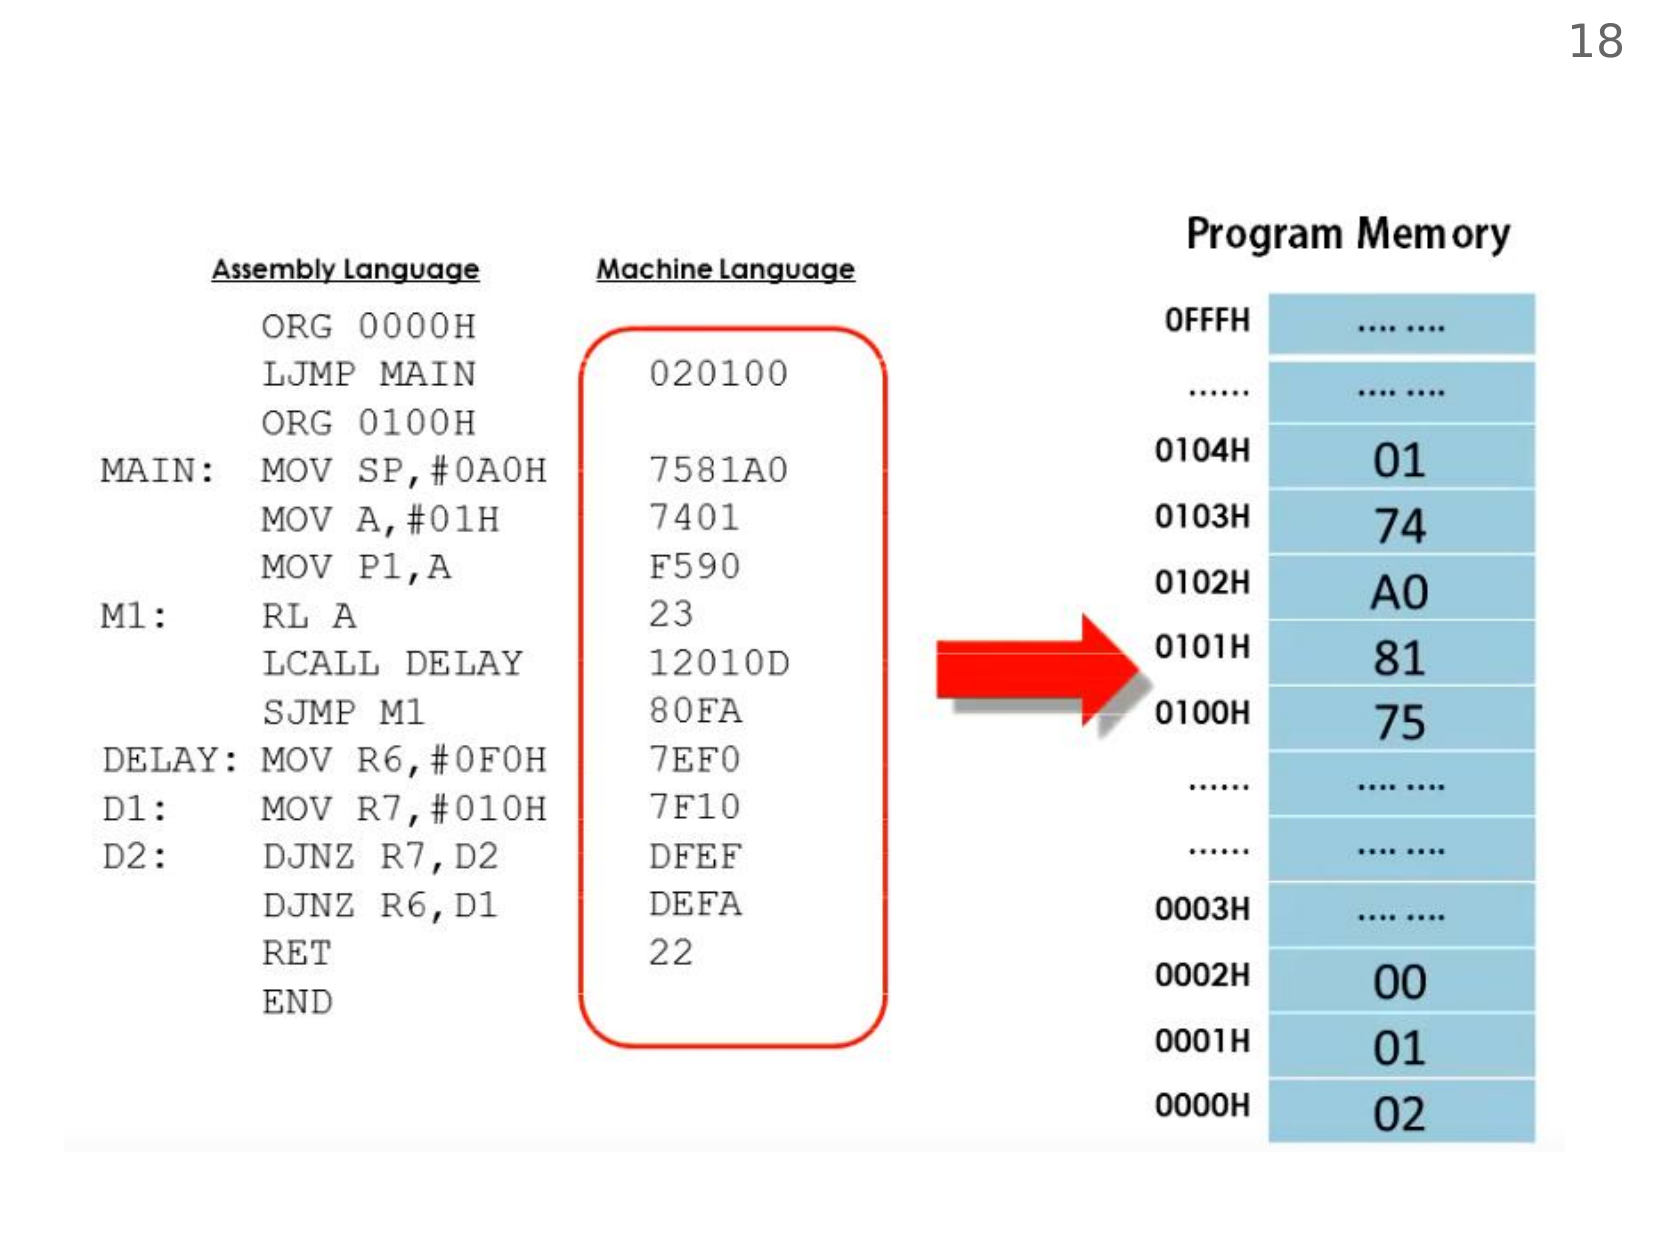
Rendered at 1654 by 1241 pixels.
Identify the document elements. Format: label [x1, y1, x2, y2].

picture [64, 206, 1565, 1152]
